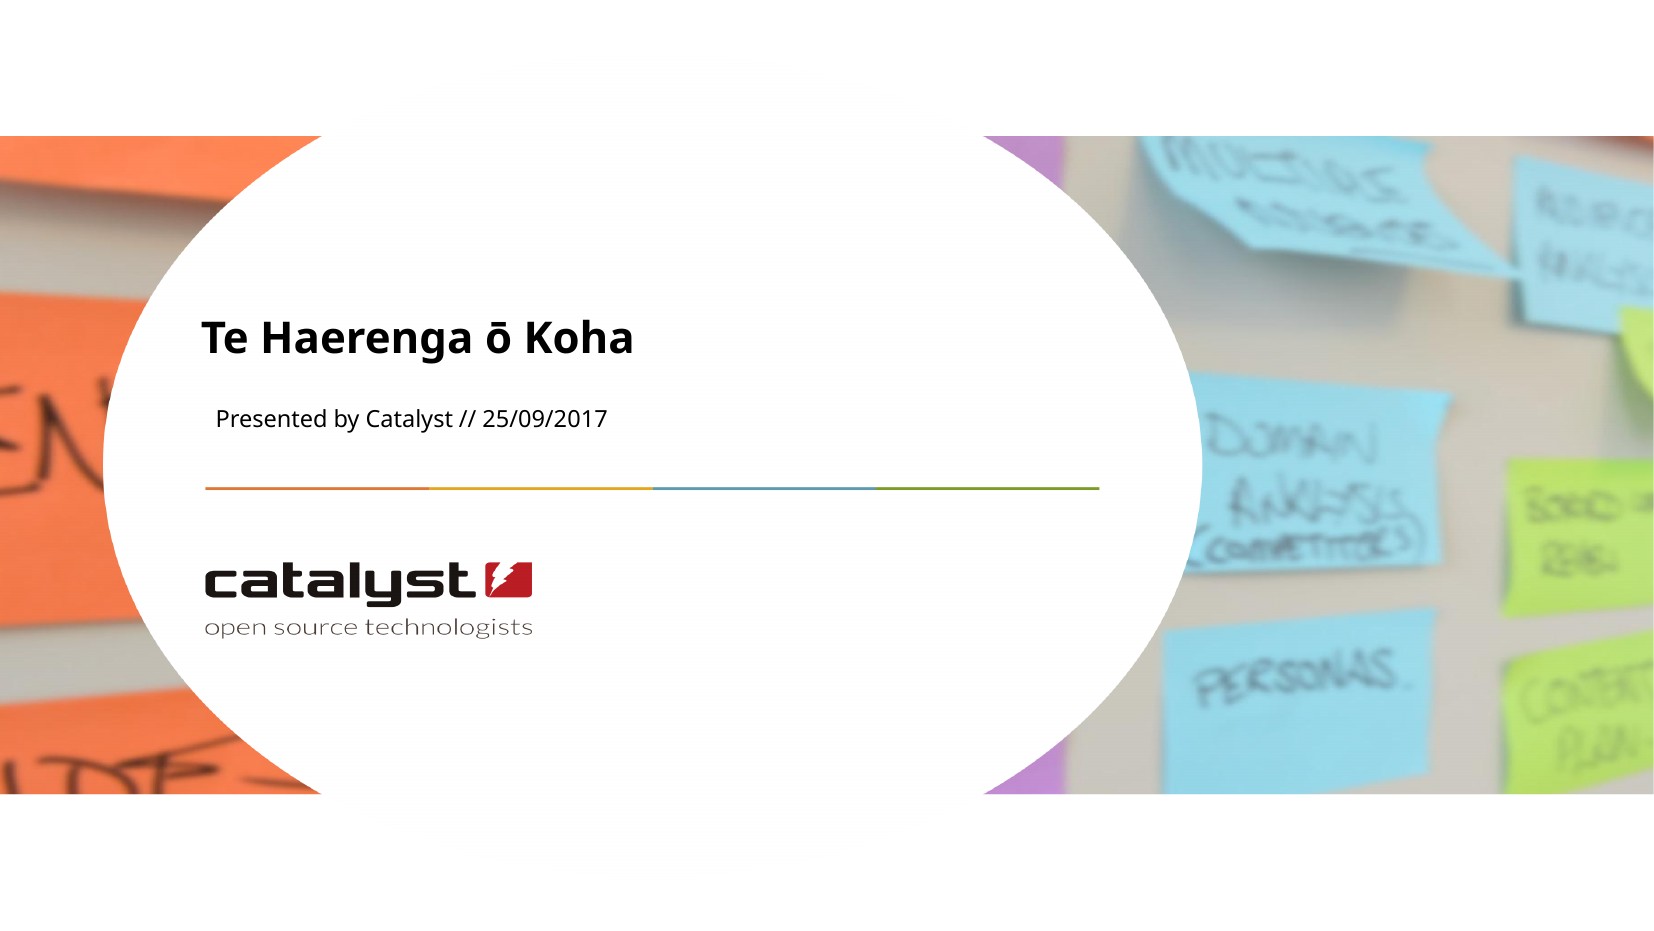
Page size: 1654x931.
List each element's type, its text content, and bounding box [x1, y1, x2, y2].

text_box Presented by Catalyst // 25/09/2017 [200, 394, 1241, 435]
picture [0, 53, 1654, 877]
title Te Haerenga ō Koha [200, 248, 1075, 367]
